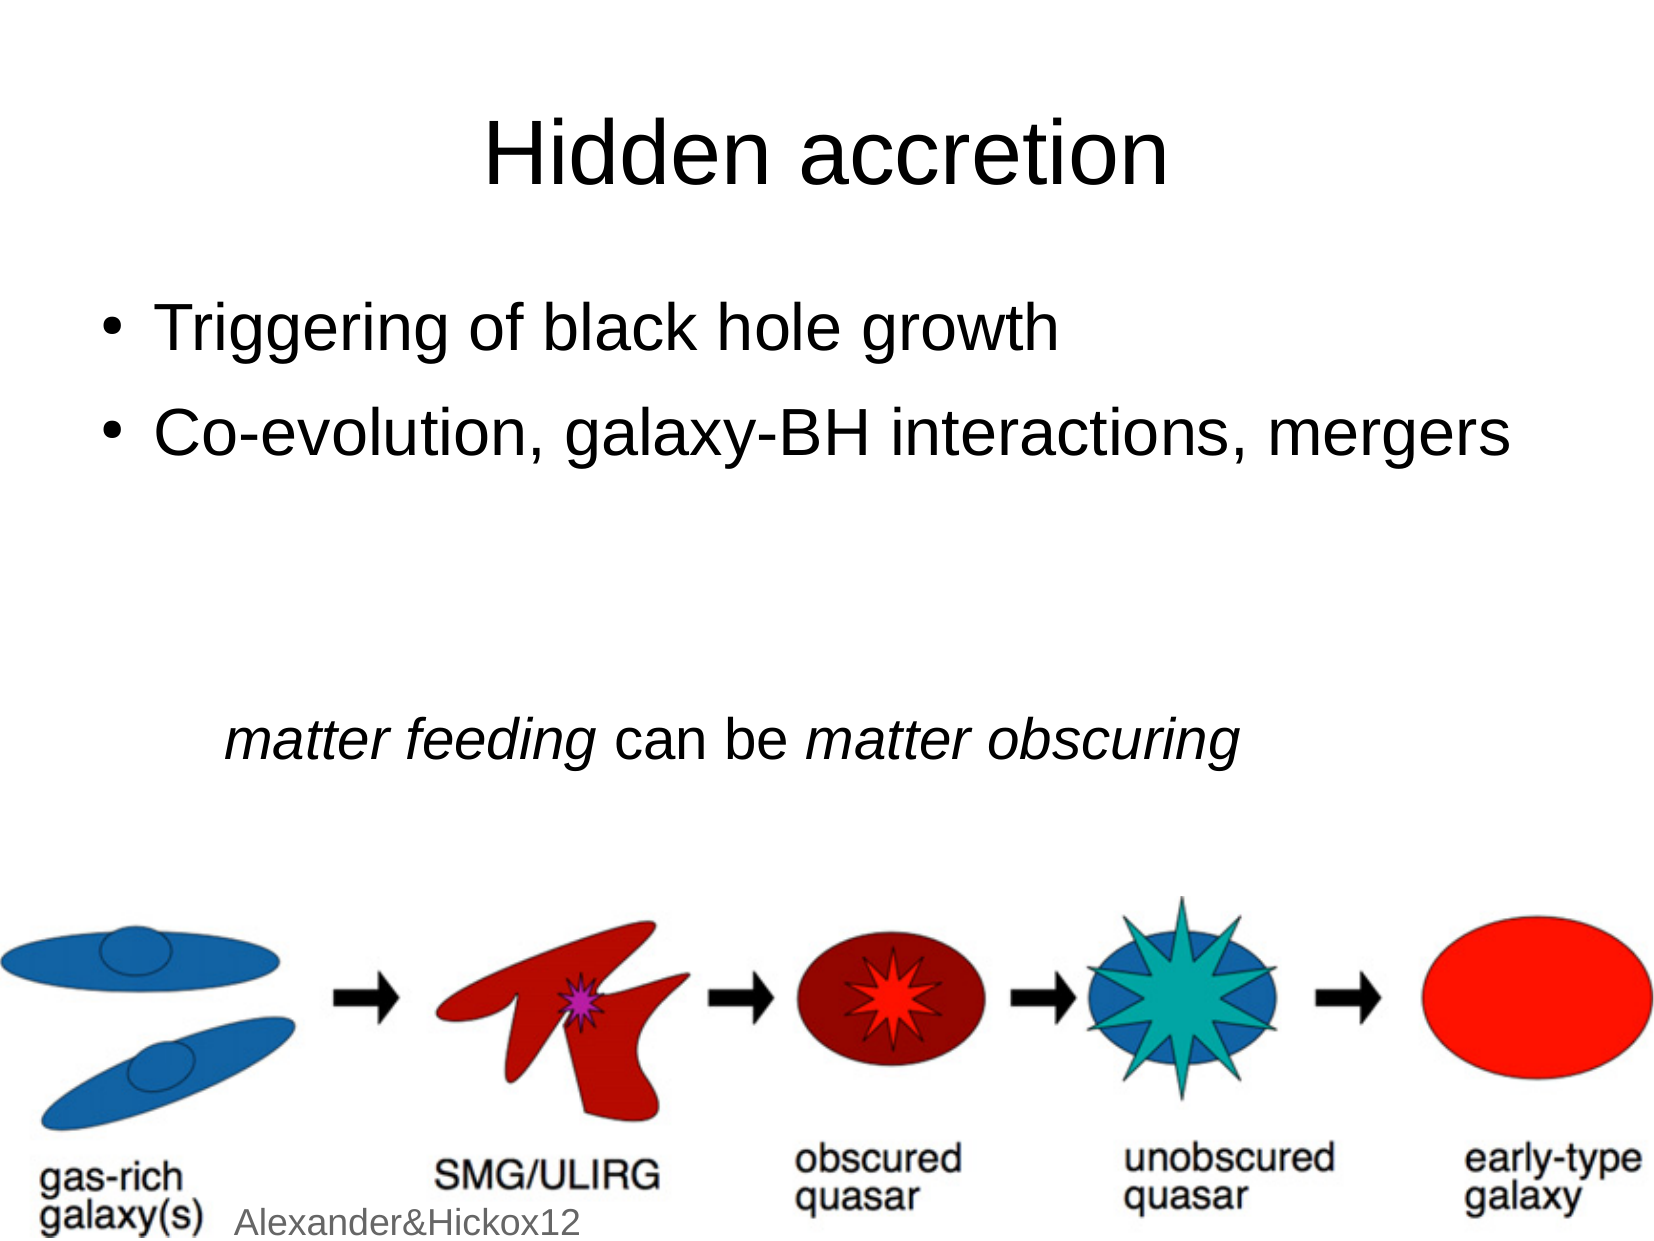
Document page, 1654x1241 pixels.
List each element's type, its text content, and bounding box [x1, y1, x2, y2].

title Hidden accretion [82, 49, 1571, 257]
list Triggering of black hole growth Co-evolution, galaxy-BH interactions, mergers matter feeding can be matter obscuring [82, 290, 1571, 896]
text_box Alexander&Hickox12 [219, 1194, 632, 1241]
picture [0, 896, 1654, 1238]
